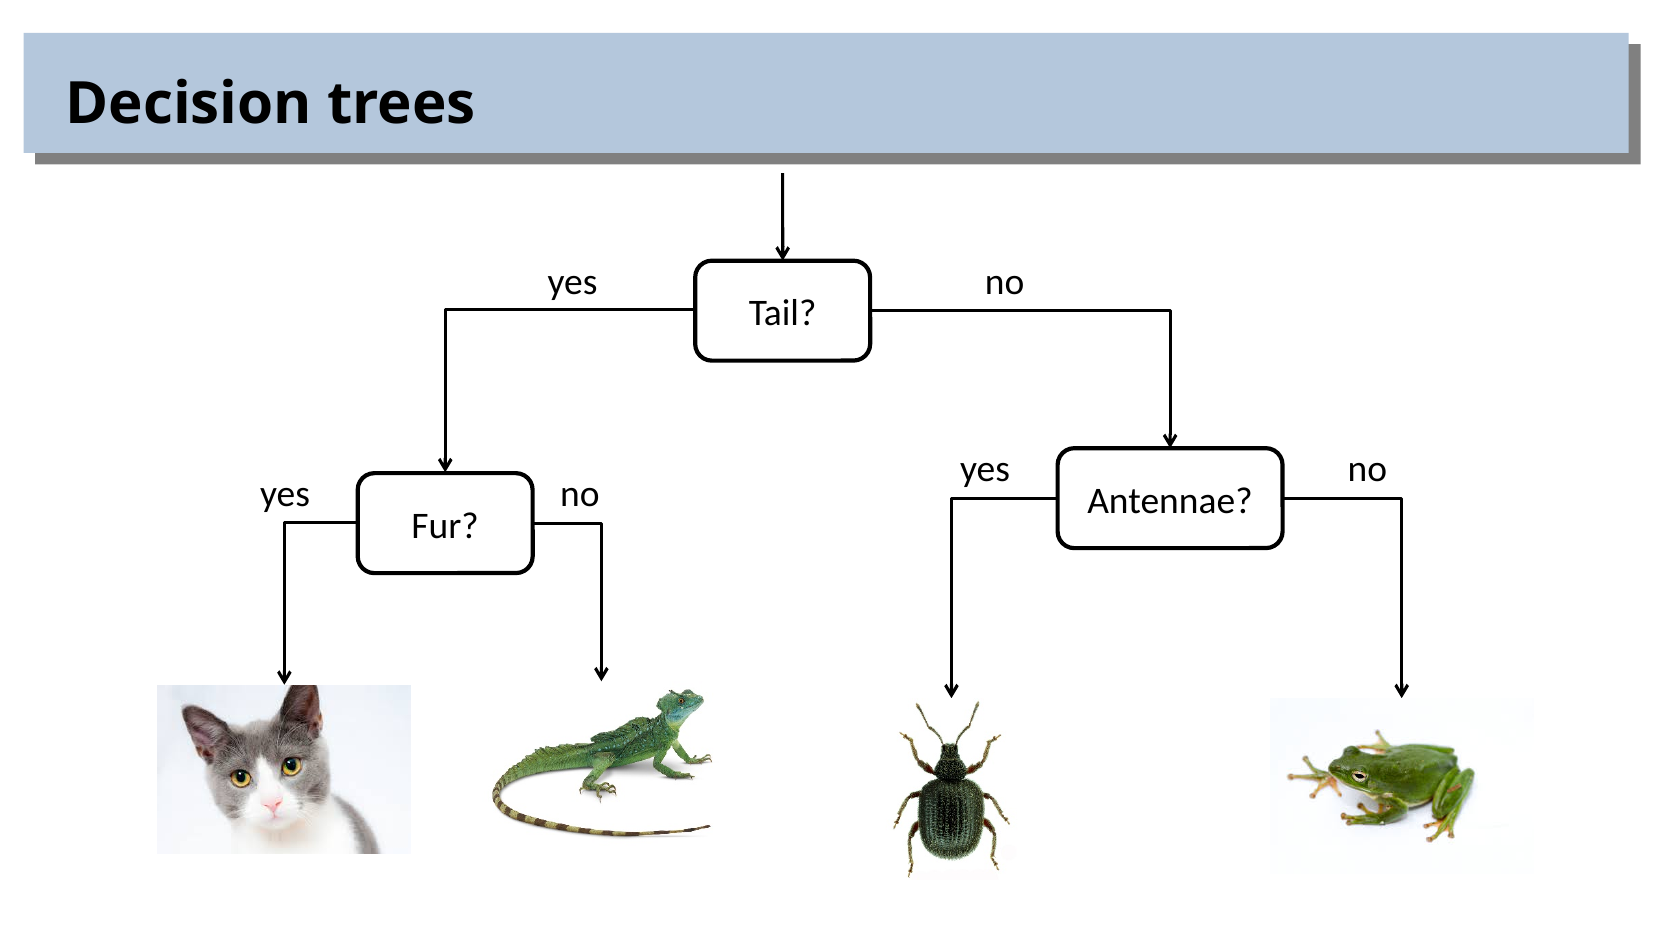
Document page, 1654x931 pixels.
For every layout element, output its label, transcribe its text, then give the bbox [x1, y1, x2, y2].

text_box Decision trees [51, 54, 652, 135]
text_box yes [245, 460, 396, 523]
picture [482, 681, 721, 850]
picture [157, 685, 411, 854]
picture [820, 698, 1083, 880]
text_box [23, 32, 1629, 153]
text_box Antennae? [1057, 448, 1283, 549]
text_box no [970, 248, 1121, 311]
text_box no [545, 460, 696, 523]
text_box Fur? [357, 473, 533, 574]
text_box yes [945, 435, 1096, 499]
text_box no [1332, 435, 1483, 499]
text_box yes [532, 248, 683, 311]
text_box Tail? [695, 260, 871, 361]
picture [1270, 698, 1534, 874]
